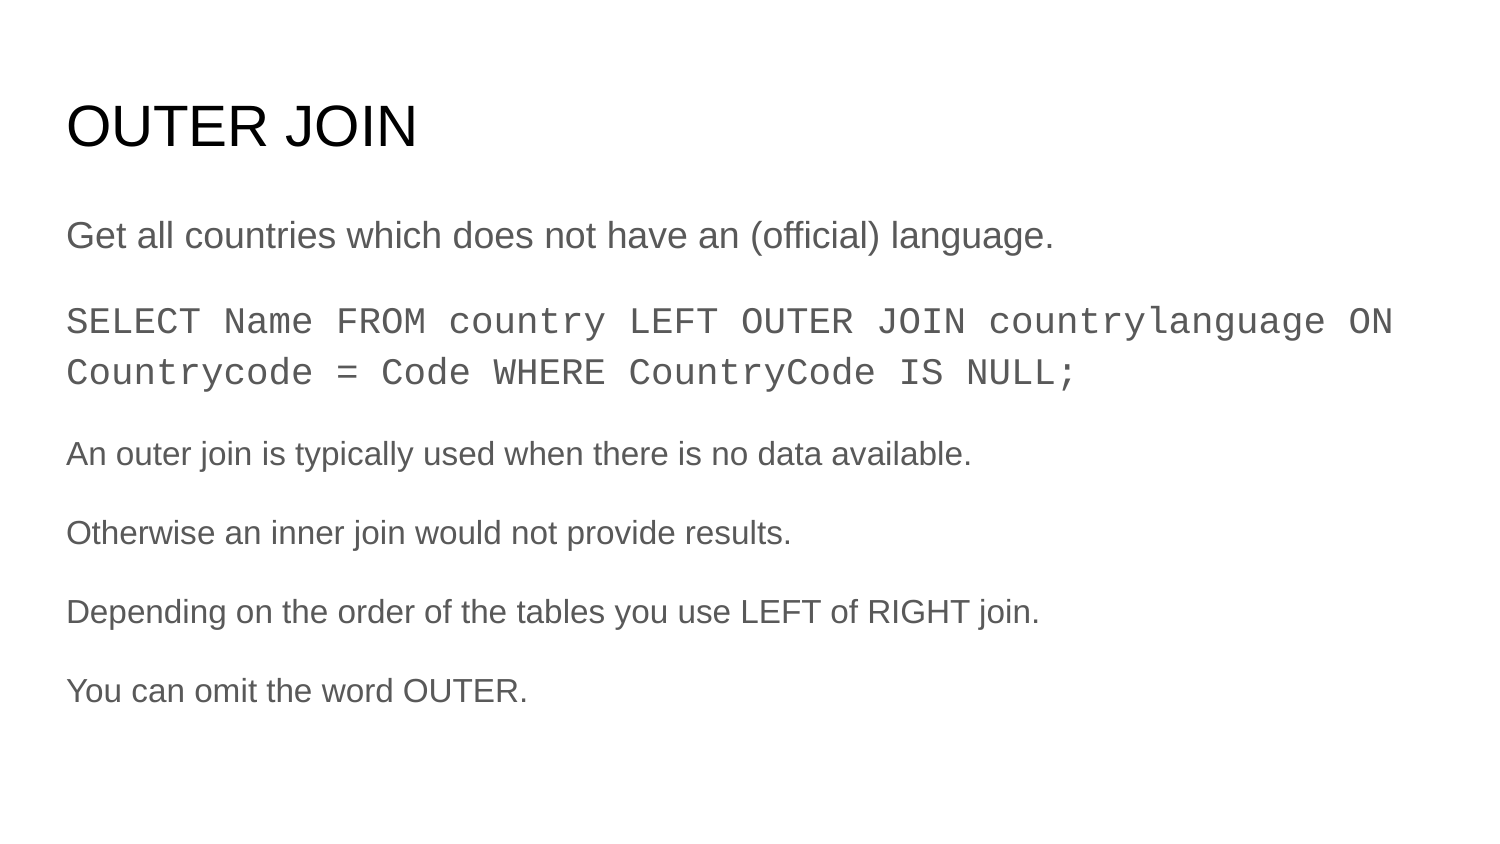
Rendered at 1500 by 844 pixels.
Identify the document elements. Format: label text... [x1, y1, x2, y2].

list Get all countries which does not have an (official) language. SELECT Name FROM country LEFT OUTER JOIN countrylanguage ON Countrycode = Code WHERE CountryCode IS NULL; An outer join is typically used when there is no data available. Otherwise an inner join would not provide results. Depending on the order of the tables you use LEFT of RIGHT join. You can omit the word OUTER. [51, 189, 1449, 750]
title OUTER JOIN [51, 72, 1449, 167]
